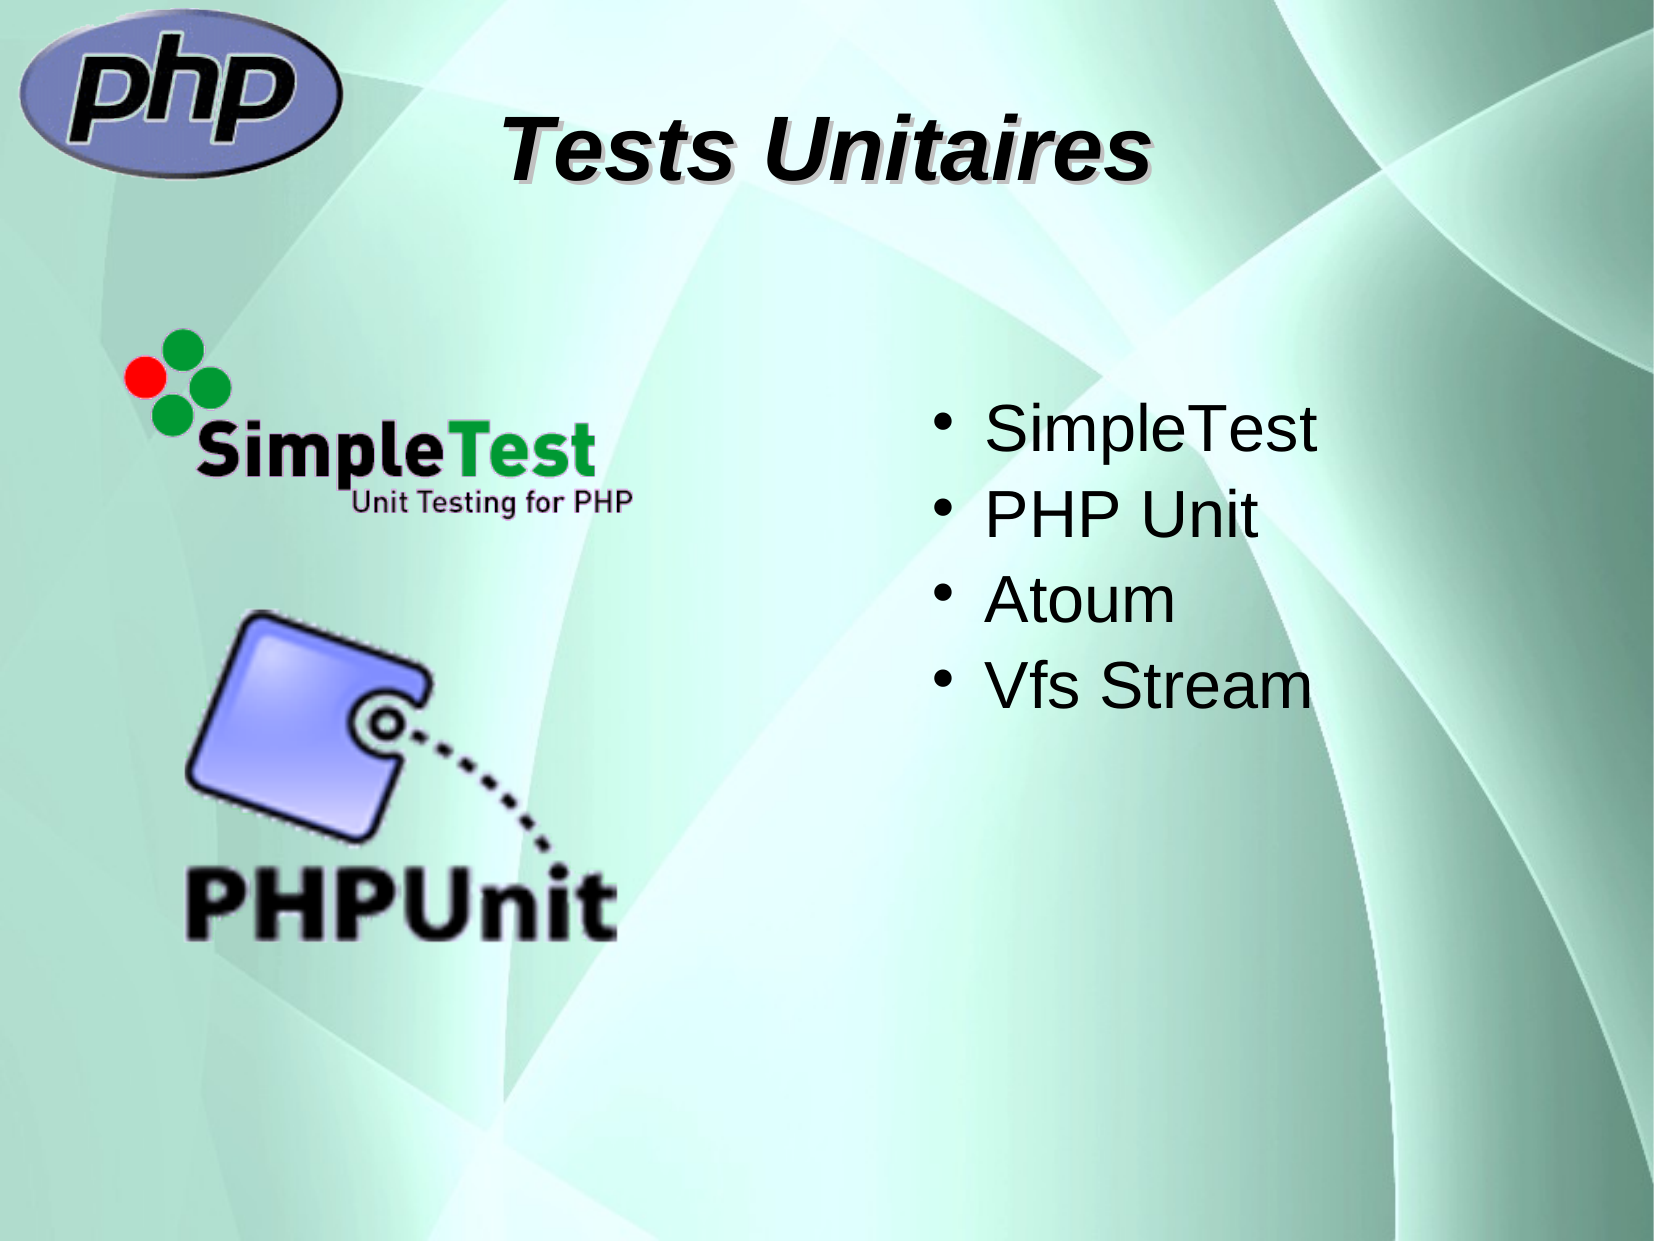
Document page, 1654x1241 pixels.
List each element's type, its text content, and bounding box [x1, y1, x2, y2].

list SimpleTest PHP Unit Atoum Vfs Stream [897, 406, 1624, 944]
title Tests Unitaires [82, 49, 1571, 257]
picture [0, 0, 1654, 1241]
